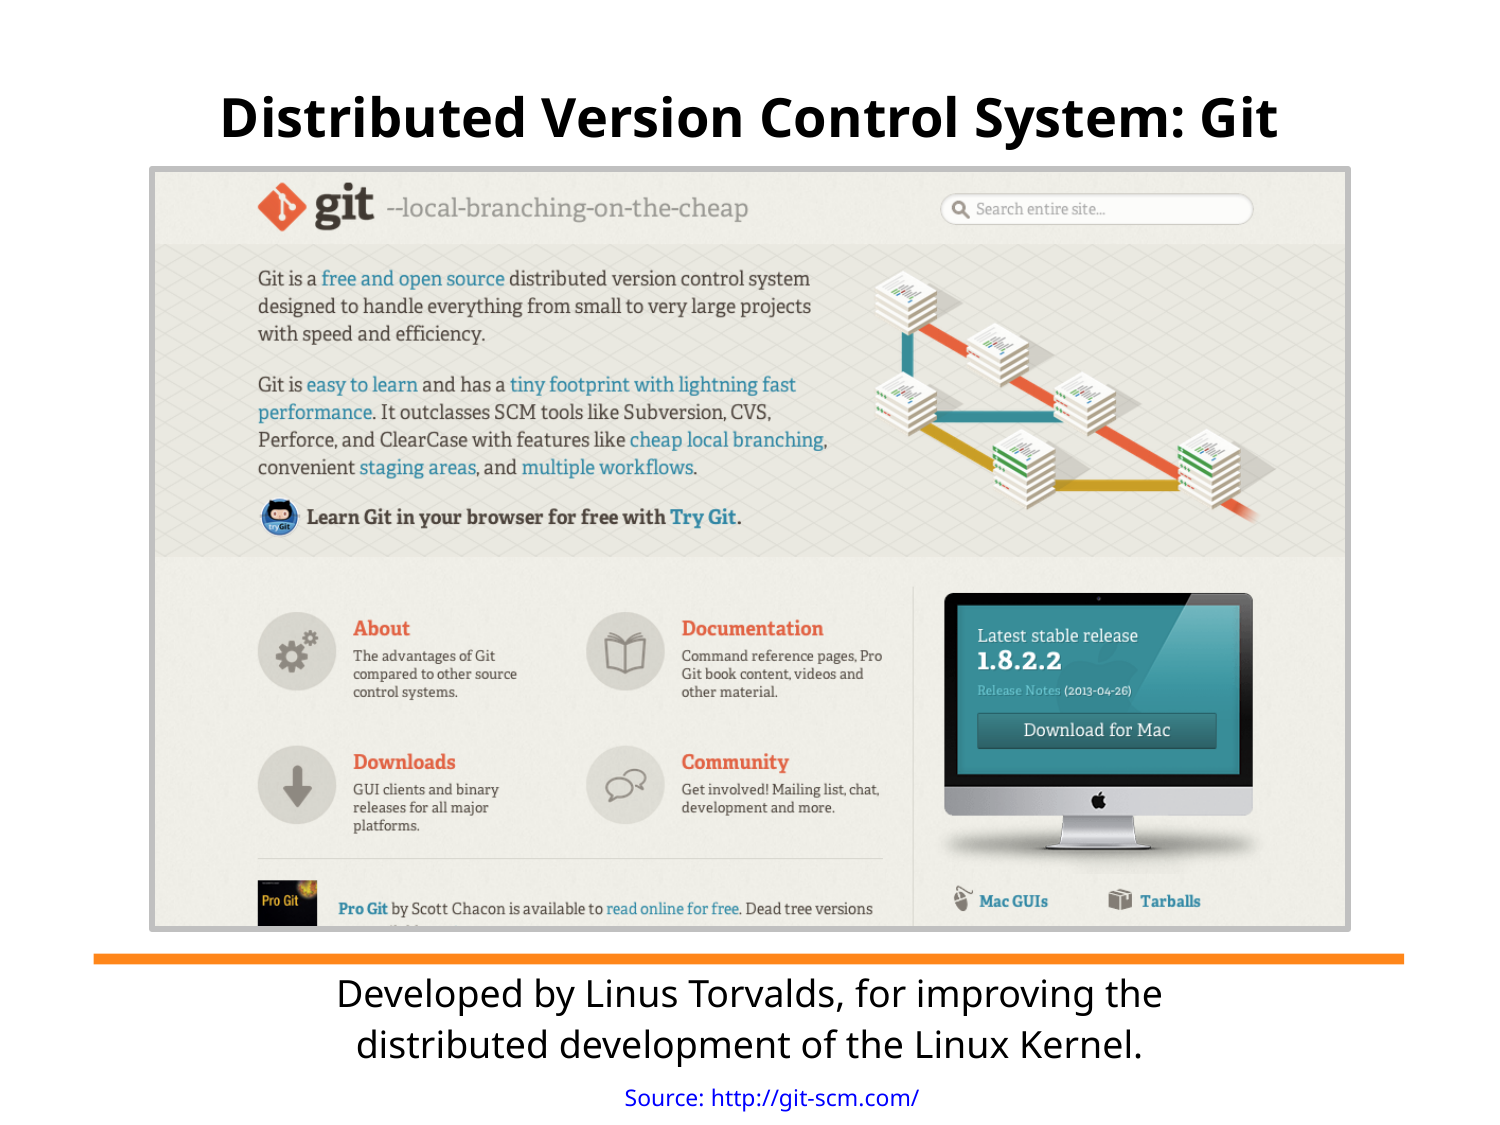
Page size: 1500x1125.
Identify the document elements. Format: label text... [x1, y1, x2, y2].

title Distributed Version Control System: Git [75, 44, 1426, 188]
text_box Developed by Linus Torvalds, for improving the distributed development of the Linux Kernel. [290, 960, 1210, 1064]
picture [0, 0, 1500, 1125]
text_box Source: http://git-scm.com/ [609, 1074, 891, 1115]
